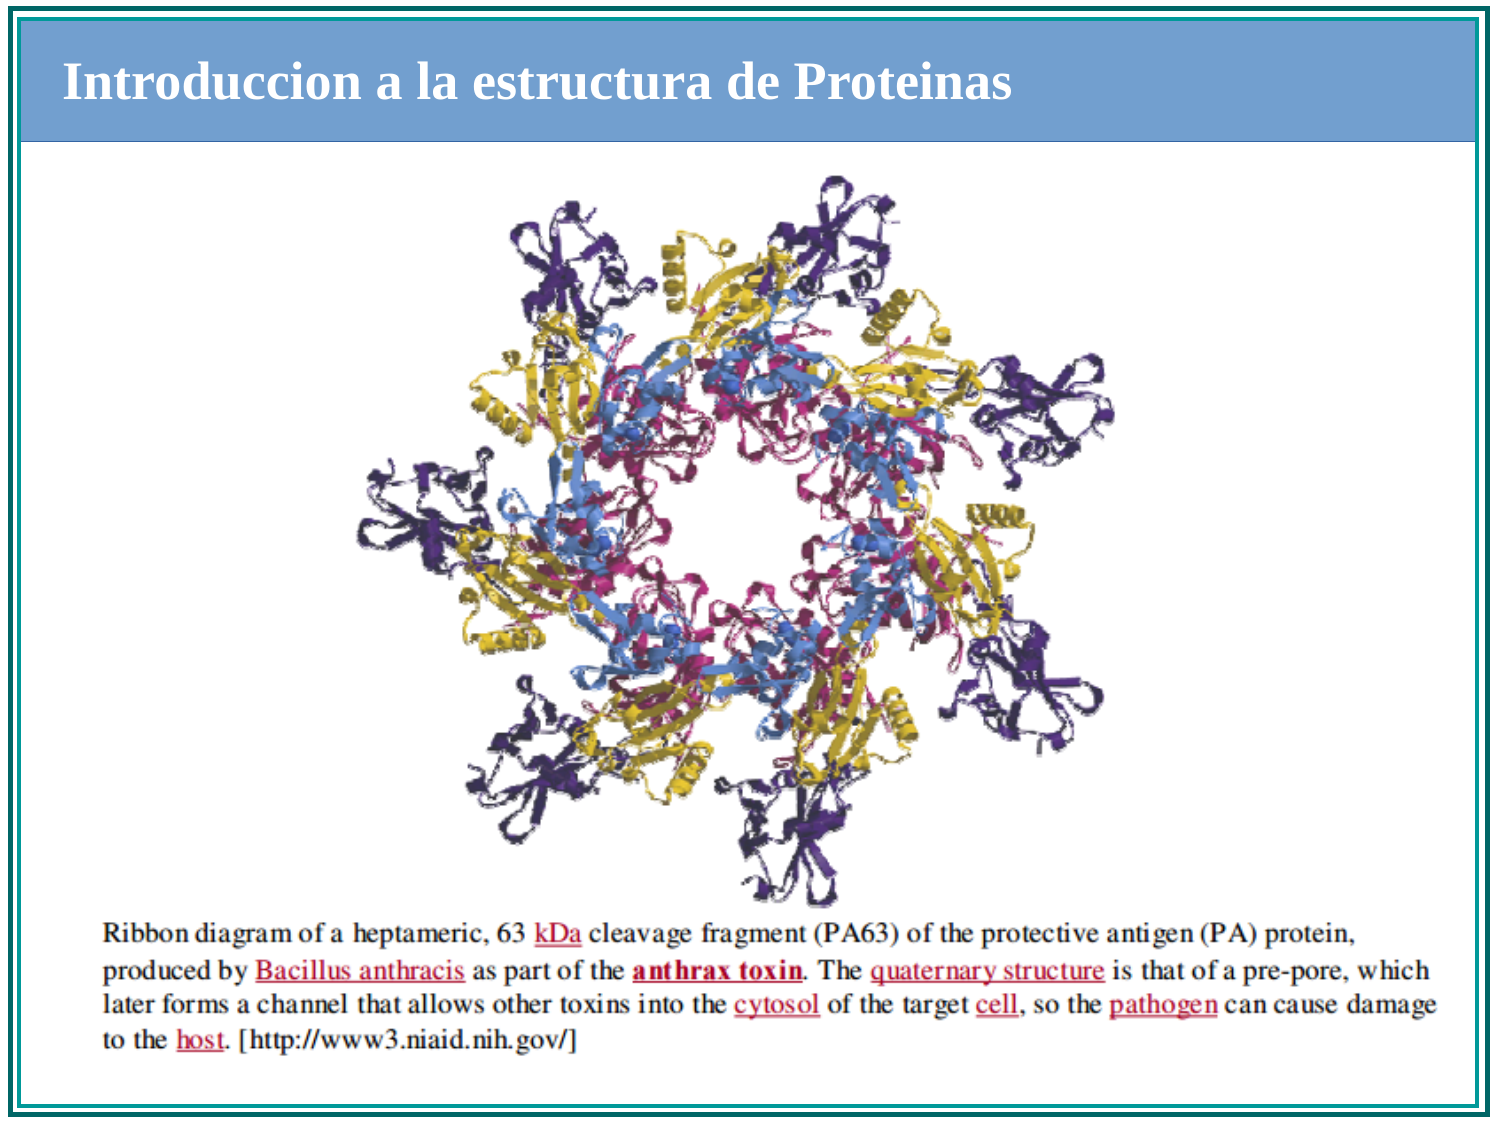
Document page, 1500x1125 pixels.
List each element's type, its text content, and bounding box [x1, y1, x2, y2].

text_box [21, 21, 1475, 142]
picture [73, 162, 1450, 1063]
text_box Introduccion a la estructura de Proteinas [47, 38, 1335, 142]
